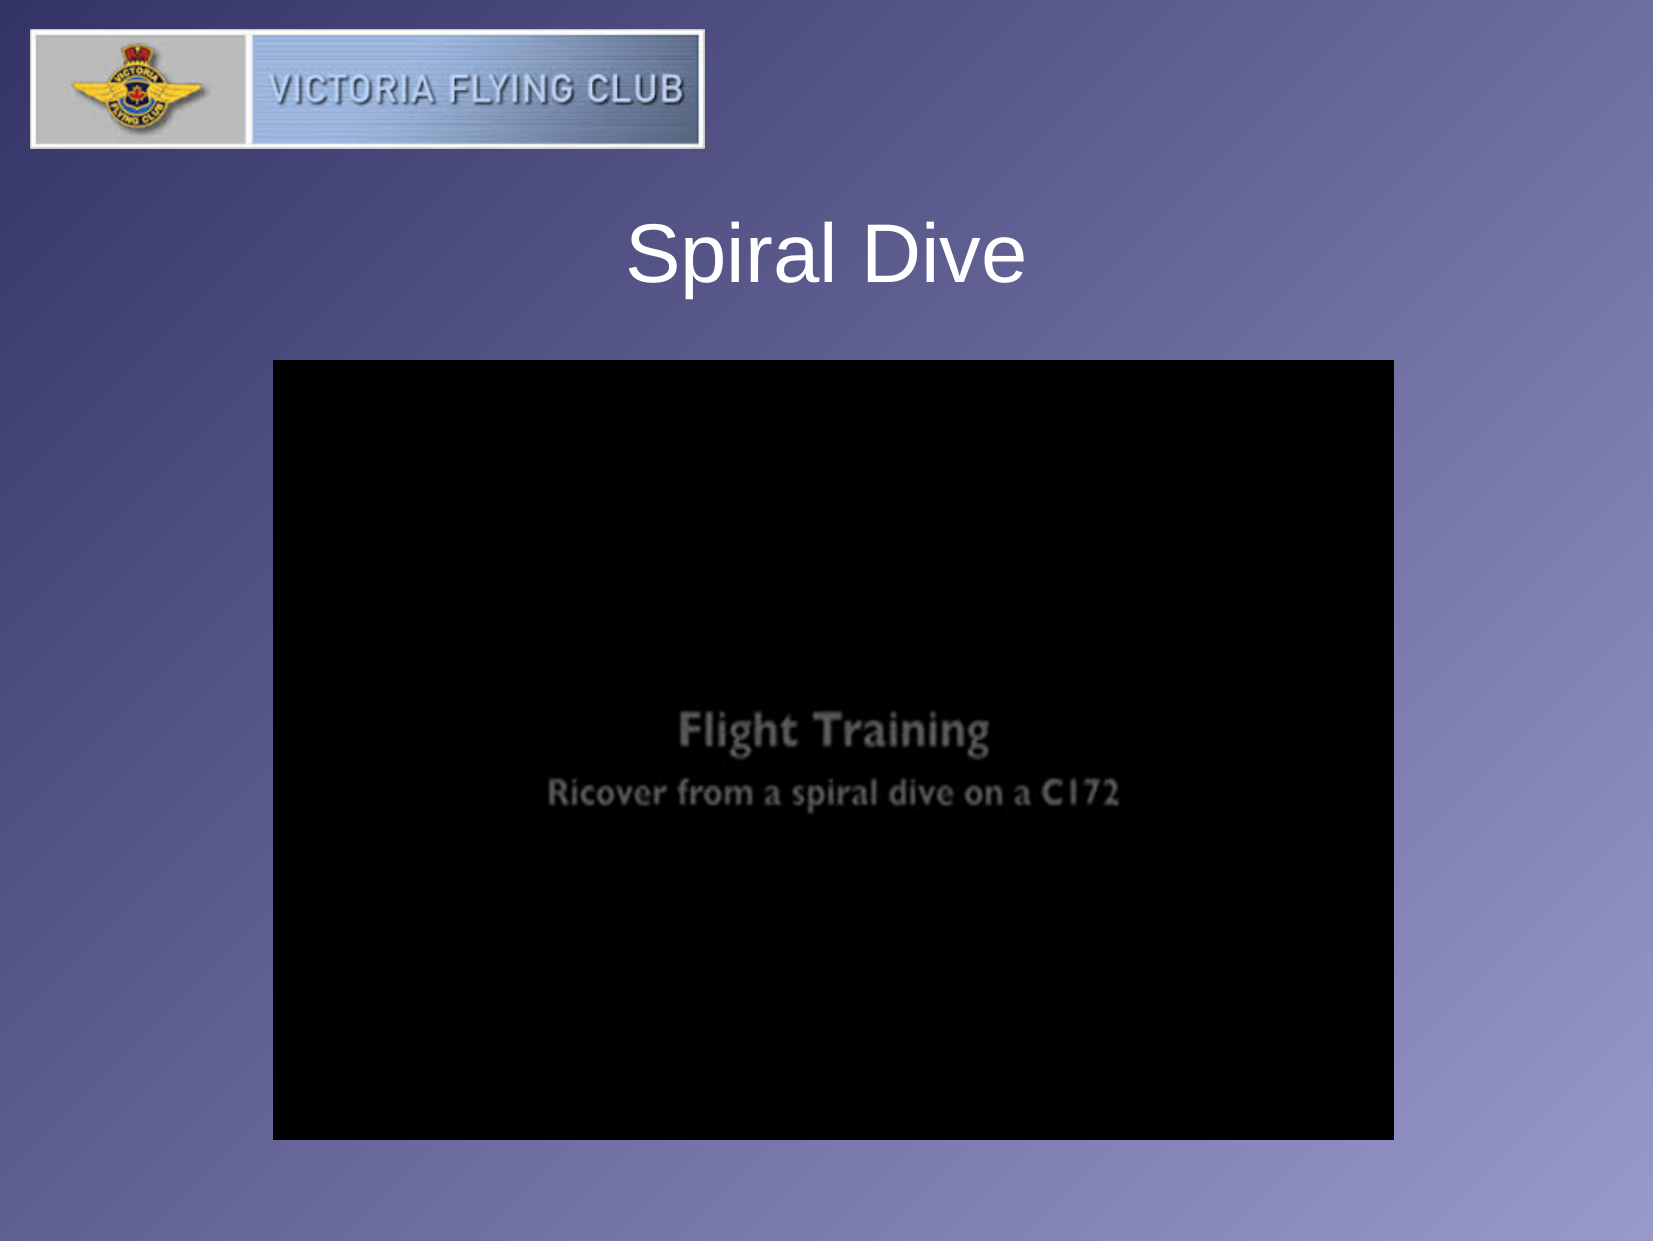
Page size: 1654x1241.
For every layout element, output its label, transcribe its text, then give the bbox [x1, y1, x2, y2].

picture [30, 29, 705, 149]
title Spiral Dive [82, 150, 1571, 358]
text_box [272, 360, 1395, 1141]
